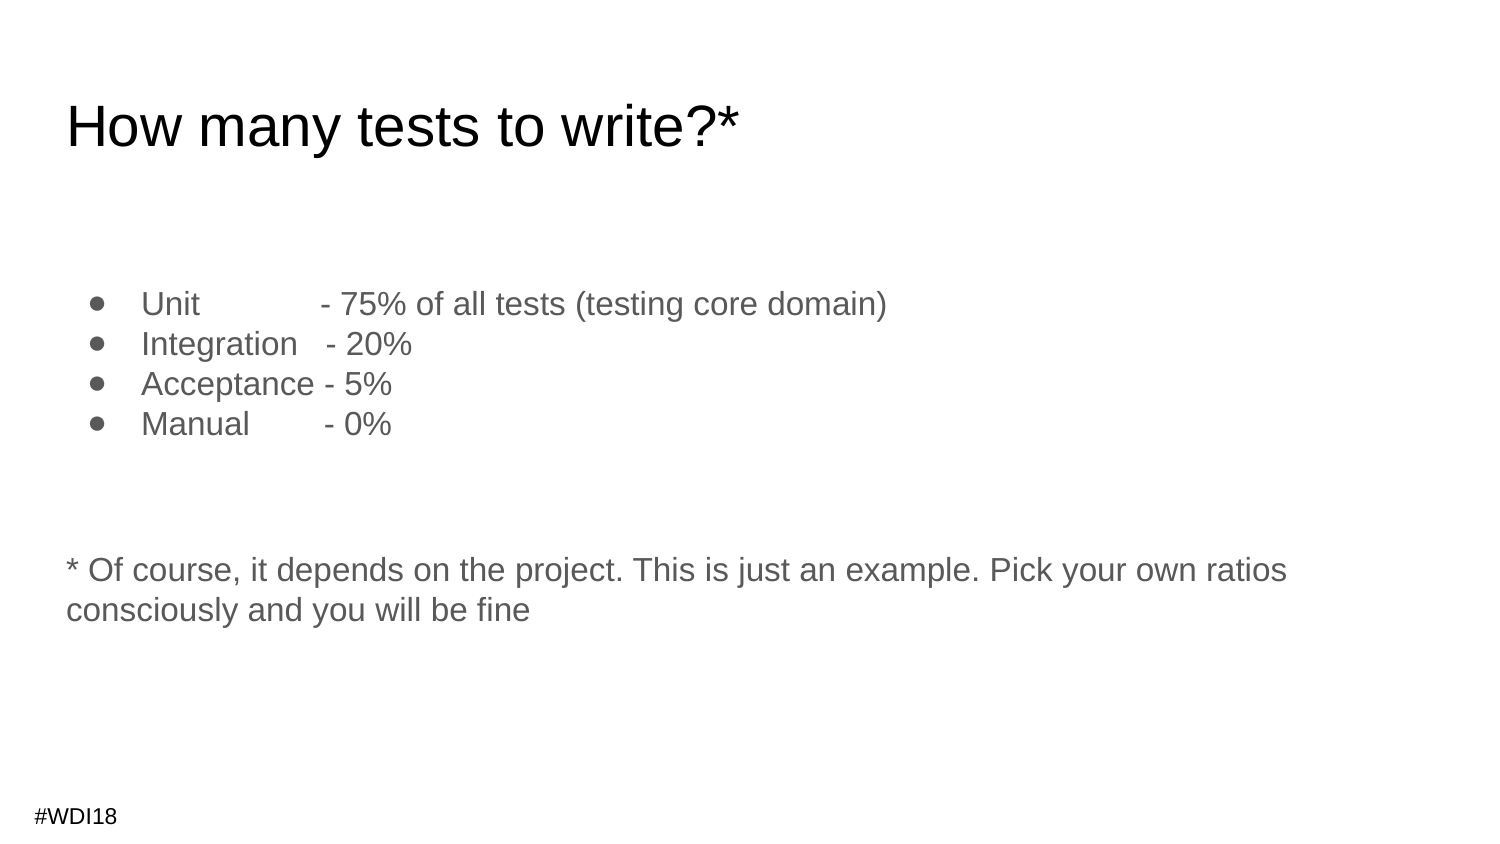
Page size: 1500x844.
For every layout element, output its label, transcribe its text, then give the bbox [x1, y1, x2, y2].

list Unit - 75% of all tests (testing core domain) Integration - 20% Acceptance - 5% Manual - 0% * Of course, it depends on the project. This is just an example. Pick your own ratios consciously and you will be fine [51, 189, 1449, 750]
title How many tests to write?* [51, 72, 1449, 167]
text_box #WDI18 [0, 786, 247, 844]
